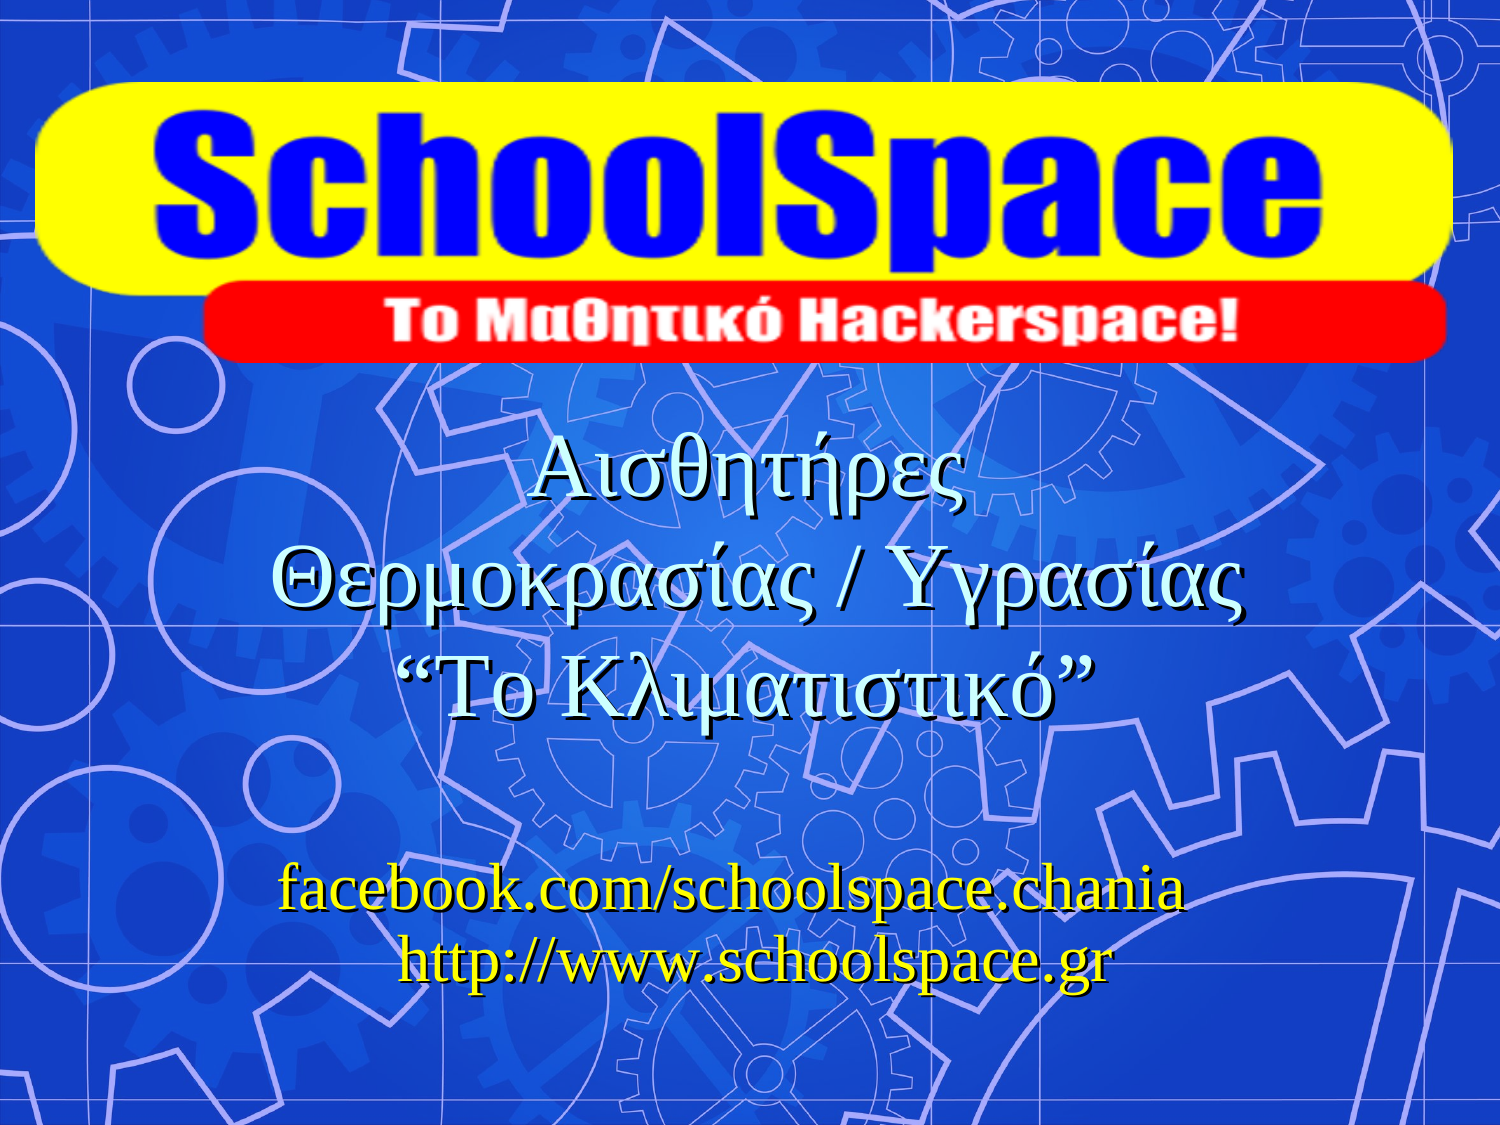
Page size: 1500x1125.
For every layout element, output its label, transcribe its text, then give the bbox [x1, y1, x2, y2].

title http://www.schoolspace.gr [70, 833, 1441, 1075]
title Αισθητήρες Θερμοκρασίας / Υγρασίας “Το Κλιματιστικό” [42, 437, 1449, 703]
picture [0, 0, 1500, 1125]
title facebook.com/schoolspace.chania [47, 762, 1417, 1004]
